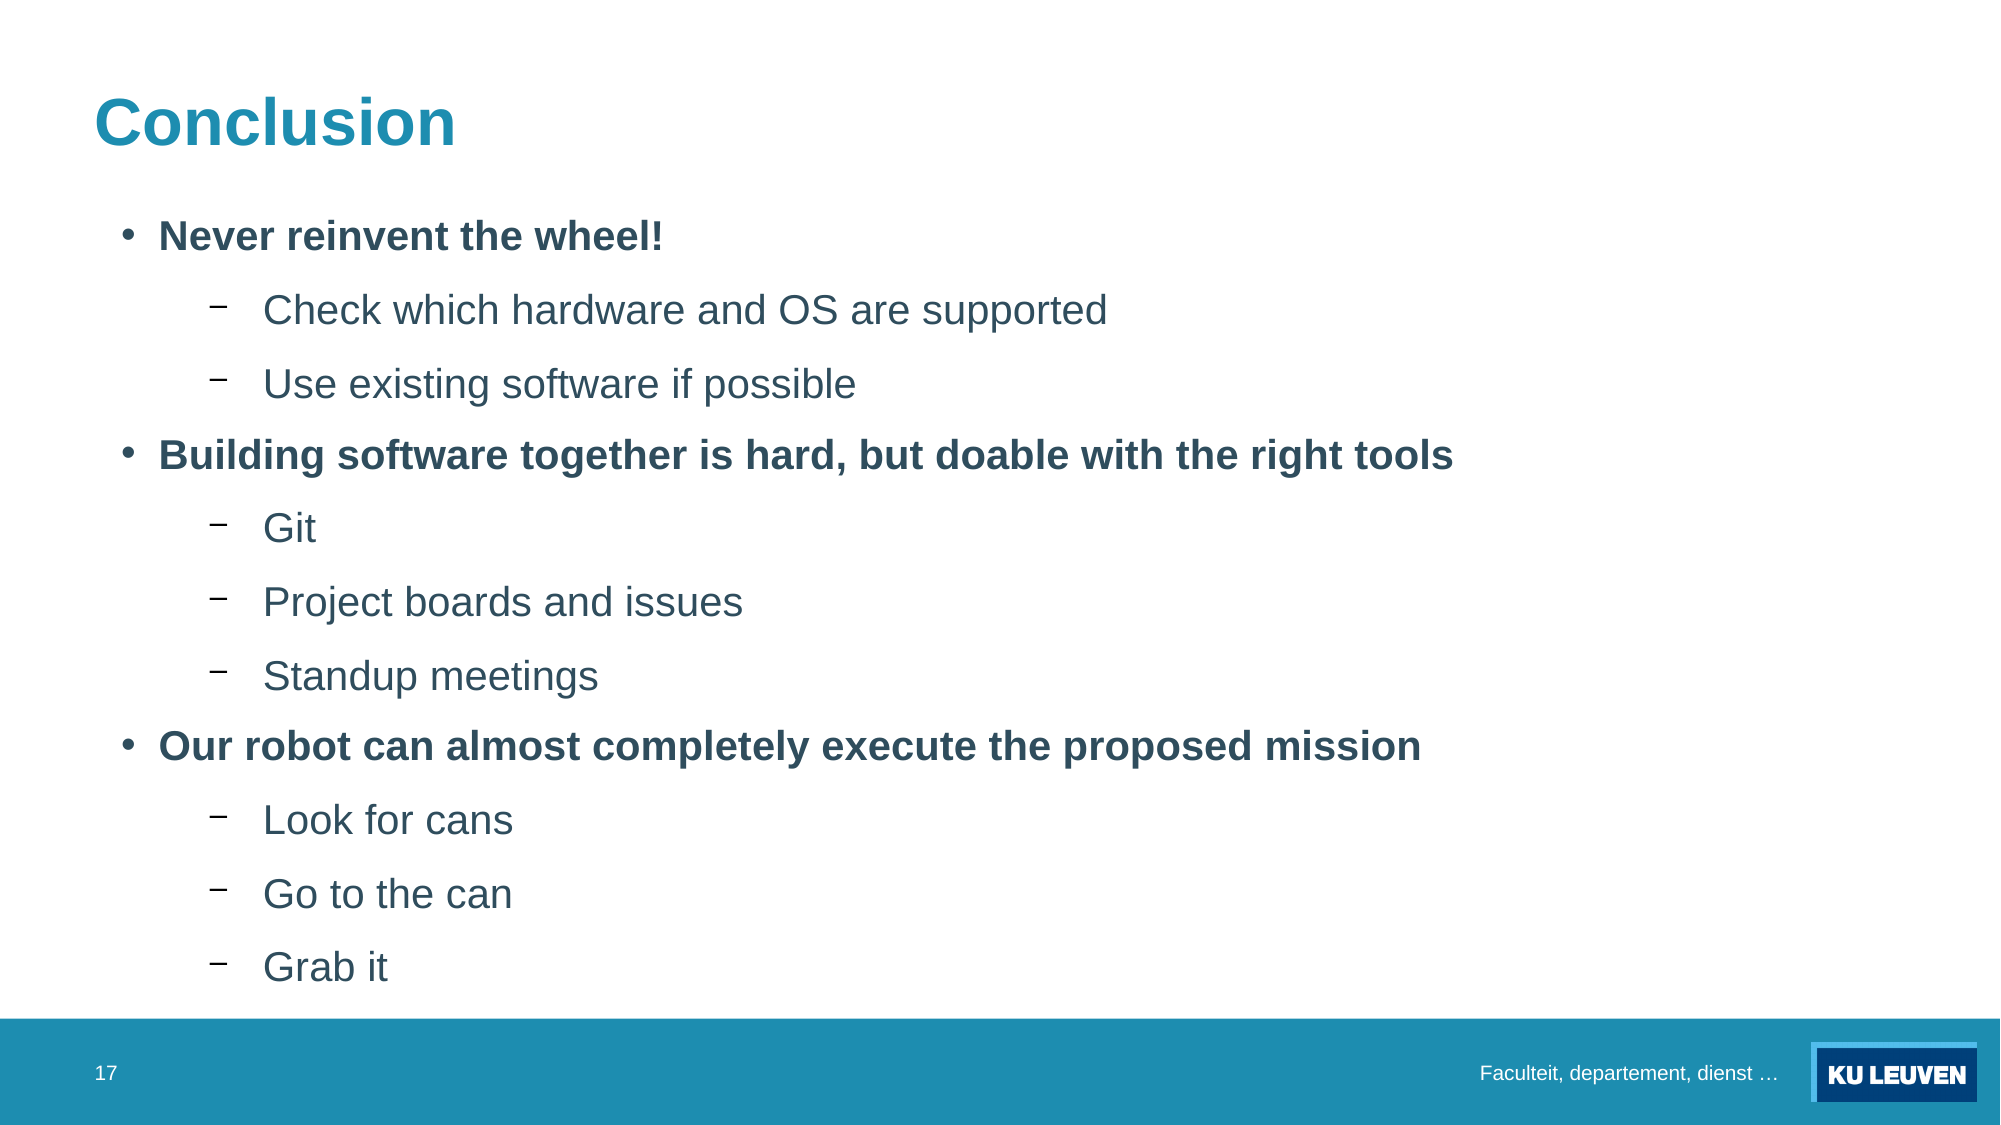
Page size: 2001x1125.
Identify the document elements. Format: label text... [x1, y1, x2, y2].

list Never reinvent the wheel! Check which hardware and OS are supported Use existing software if possible Building software together is hard, but doable with the right tools Git Project boards and issues Standup meetings Our robot can almost completely execute the proposed mission Look for cans Go to the can Grab it [106, 201, 1666, 739]
title Conclusion [94, 49, 1906, 189]
picture [1811, 1042, 1977, 1102]
